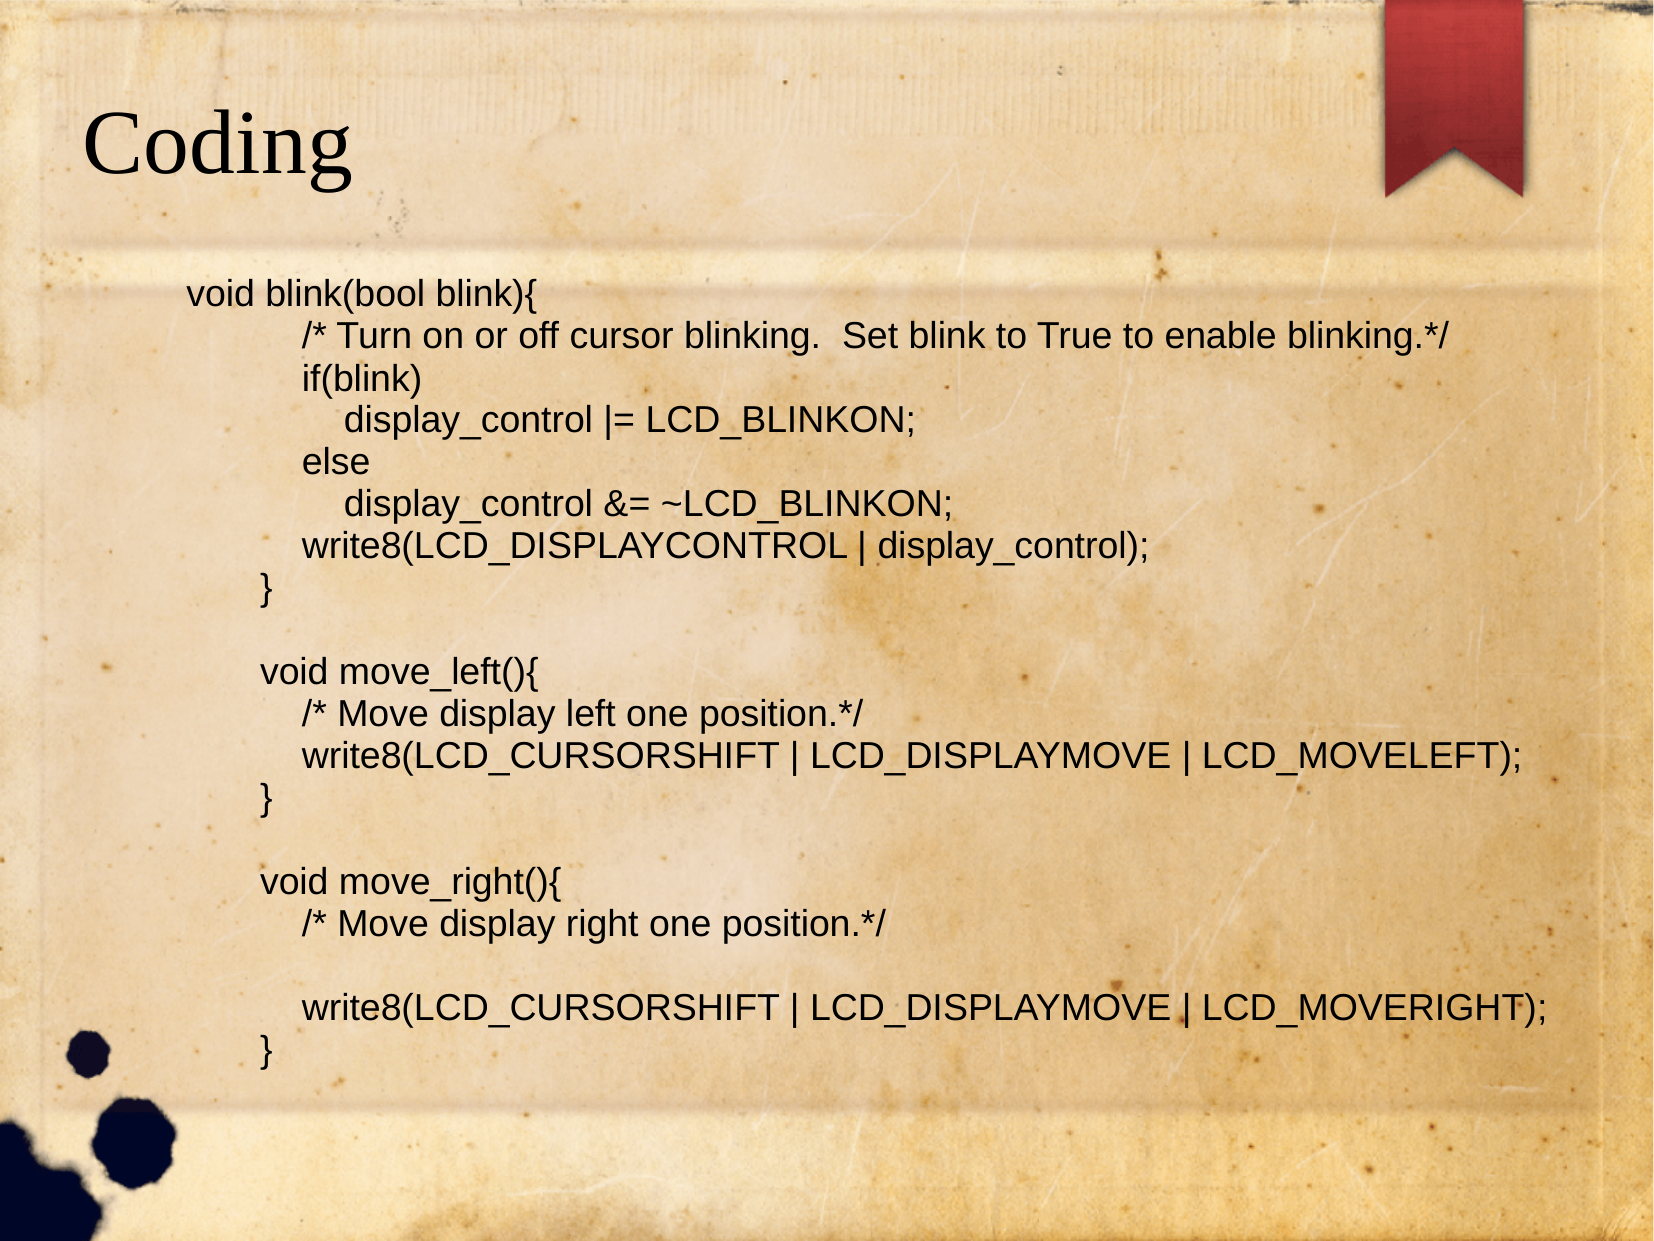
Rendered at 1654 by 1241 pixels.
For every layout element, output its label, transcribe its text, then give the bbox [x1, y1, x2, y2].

picture [0, 0, 1654, 1241]
title Coding [82, 49, 1347, 237]
text_box void blink(bool blink){ /* Turn on or off cursor blinking. Set blink to True to enable blinking.*/ if(blink) display_control |= LCD_BLINKON; else display_control &= ~LCD_BLINKON; write8(LCD_DISPLAYCONTROL | display_control); } void move_left(){ /* Move display left one position.*/ write8(LCD_CURSORSHIFT | LCD_DISPLAYMOVE | LCD_MOVELEFT); } void move_right(){ /* Move display right one position.*/ write8(LCD_CURSORSHIFT | LCD_DISPLAYMOVE | LCD_MOVERIGHT); } [161, 265, 1564, 1079]
